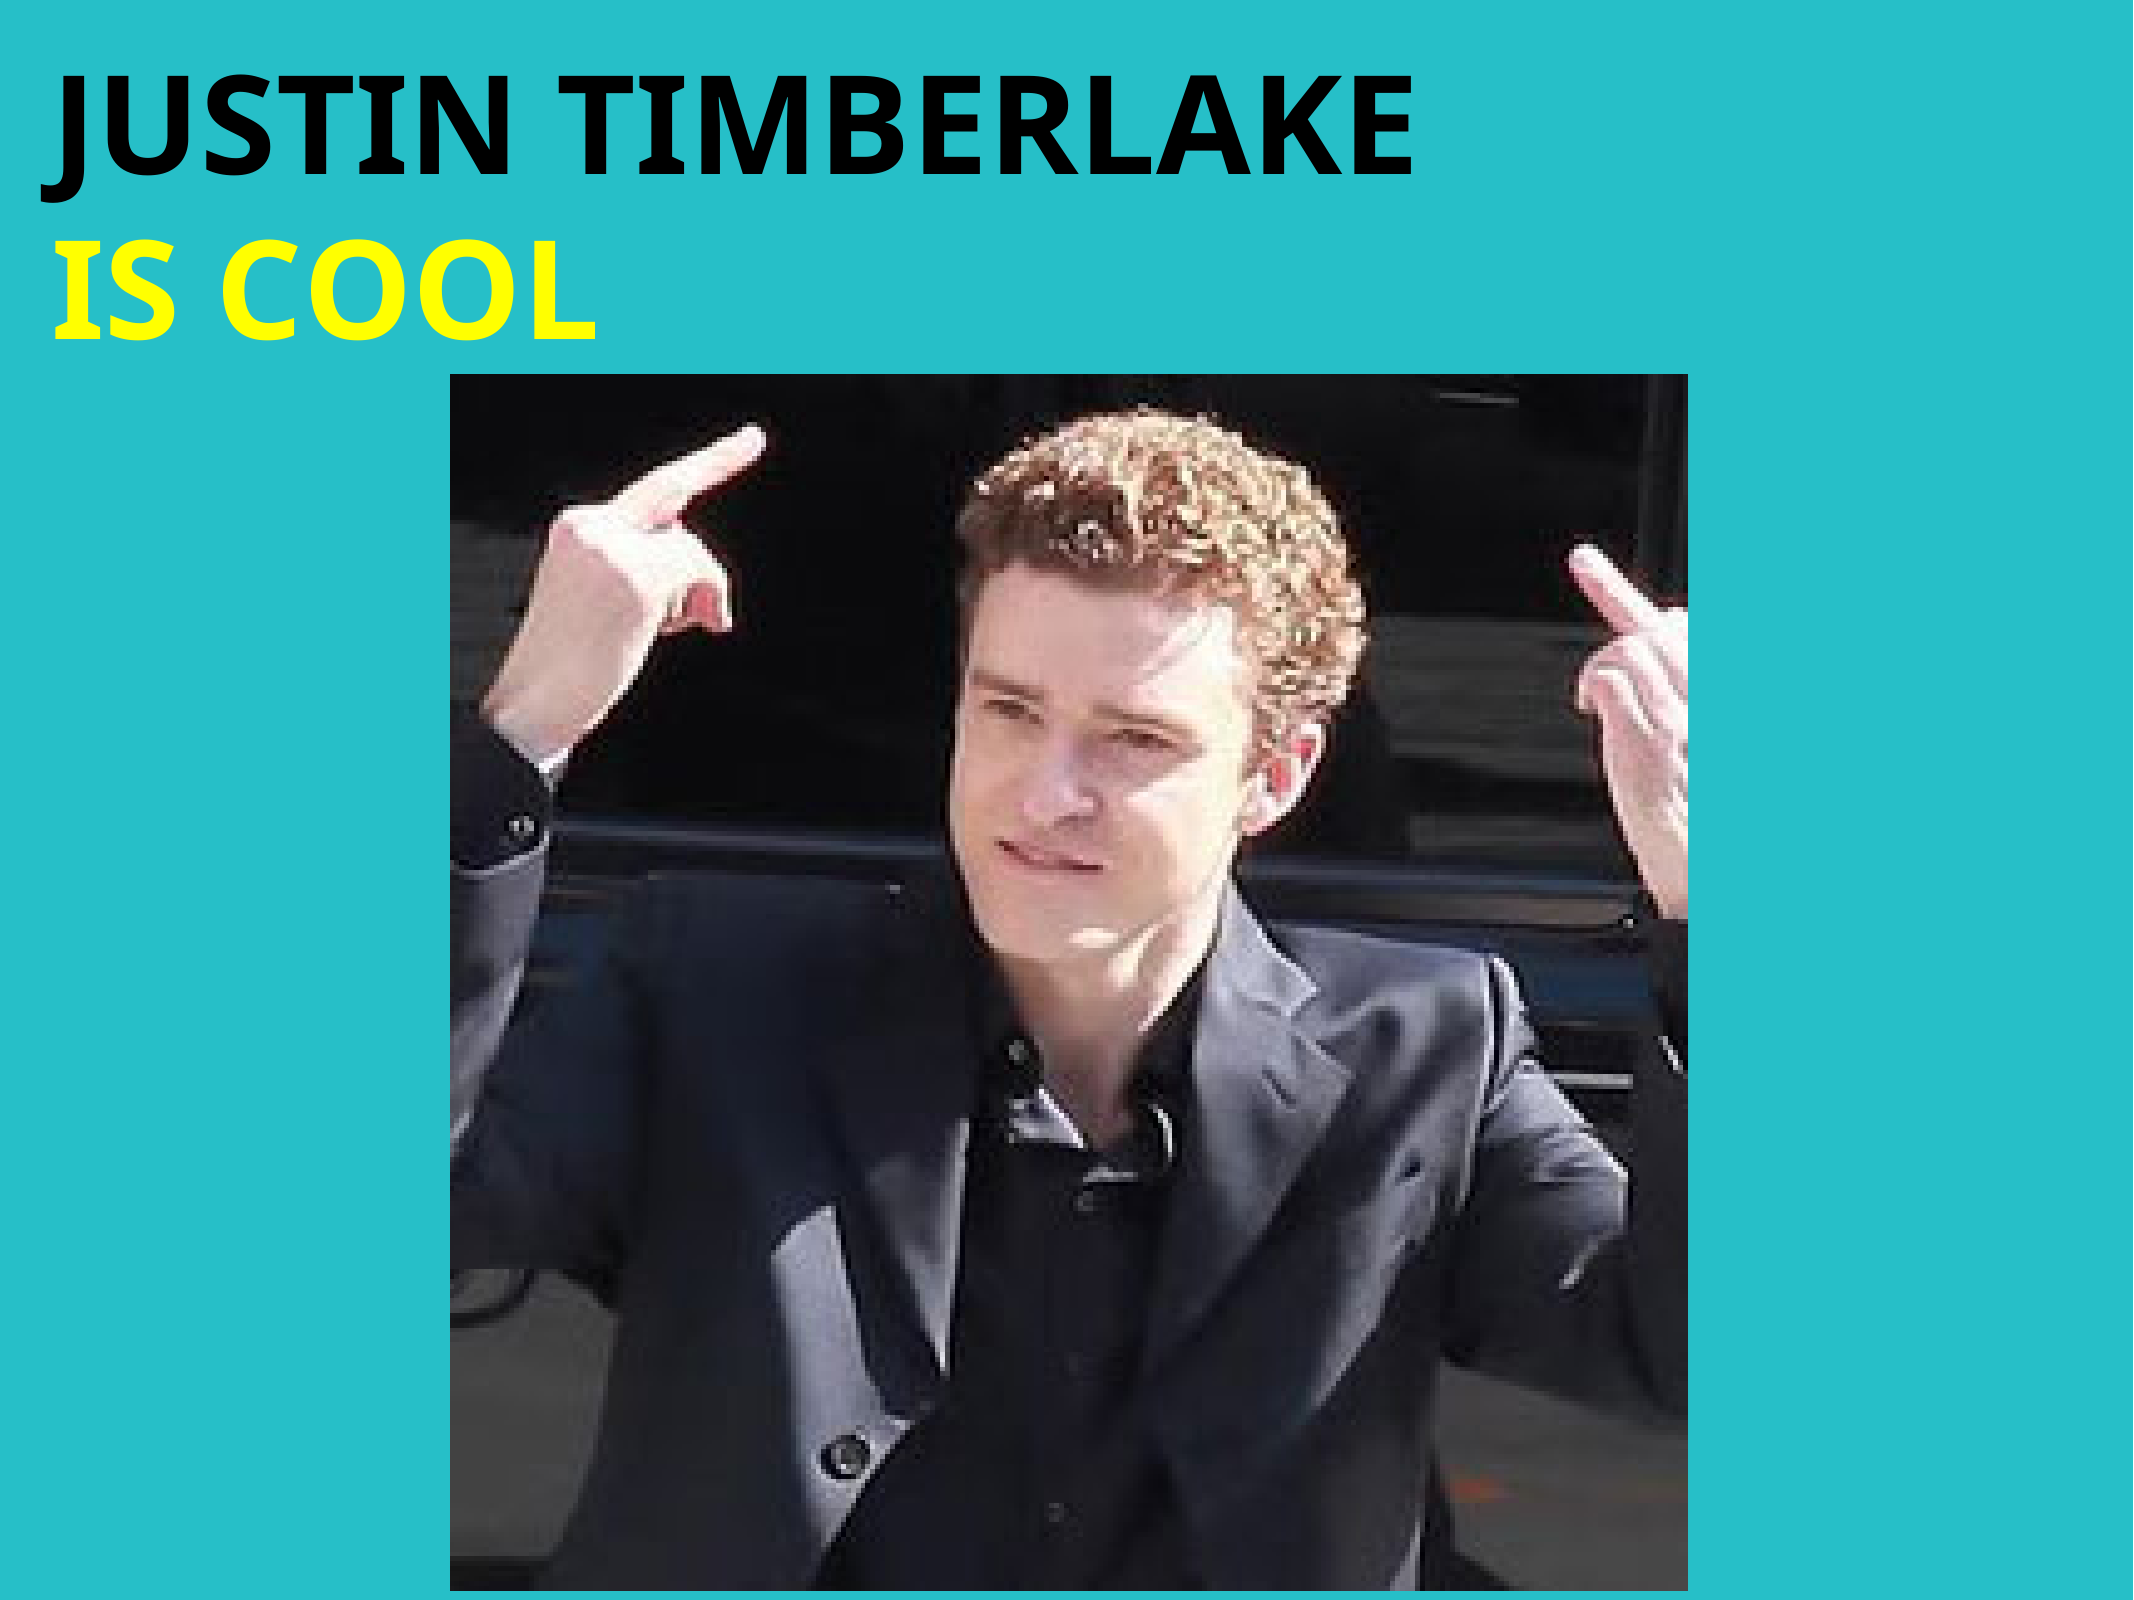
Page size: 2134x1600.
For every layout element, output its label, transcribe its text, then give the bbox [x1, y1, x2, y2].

text_box JUSTIN TIMBERLAKE IS COOL [41, 37, 2134, 483]
picture [450, 374, 1688, 1591]
